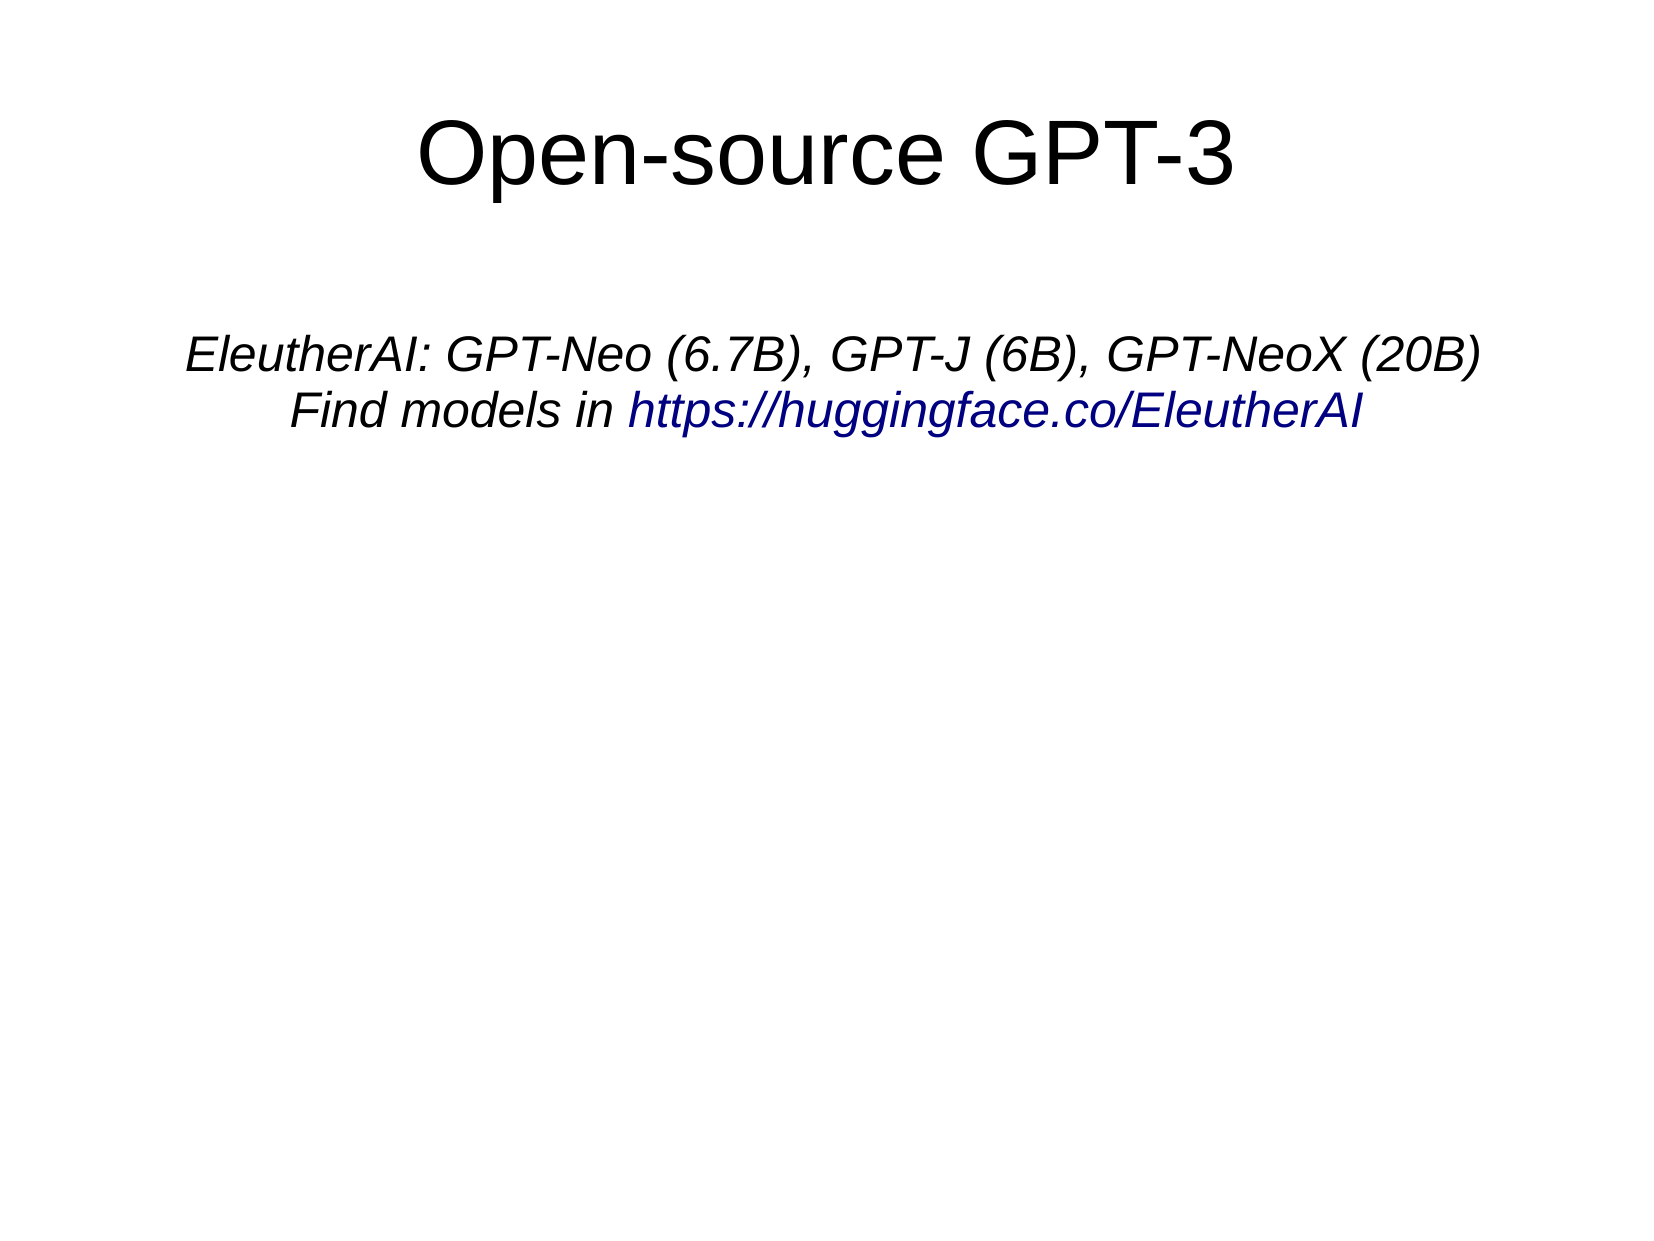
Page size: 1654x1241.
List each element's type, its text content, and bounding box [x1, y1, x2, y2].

subtitle EleutherAI: GPT-Neo (6.7B), GPT-J (6B), GPT-NeoX (20B) Find models in https://huggingface.co/EleutherAI [90, 326, 1579, 1052]
title Open-source GPT-3 [82, 49, 1571, 257]
